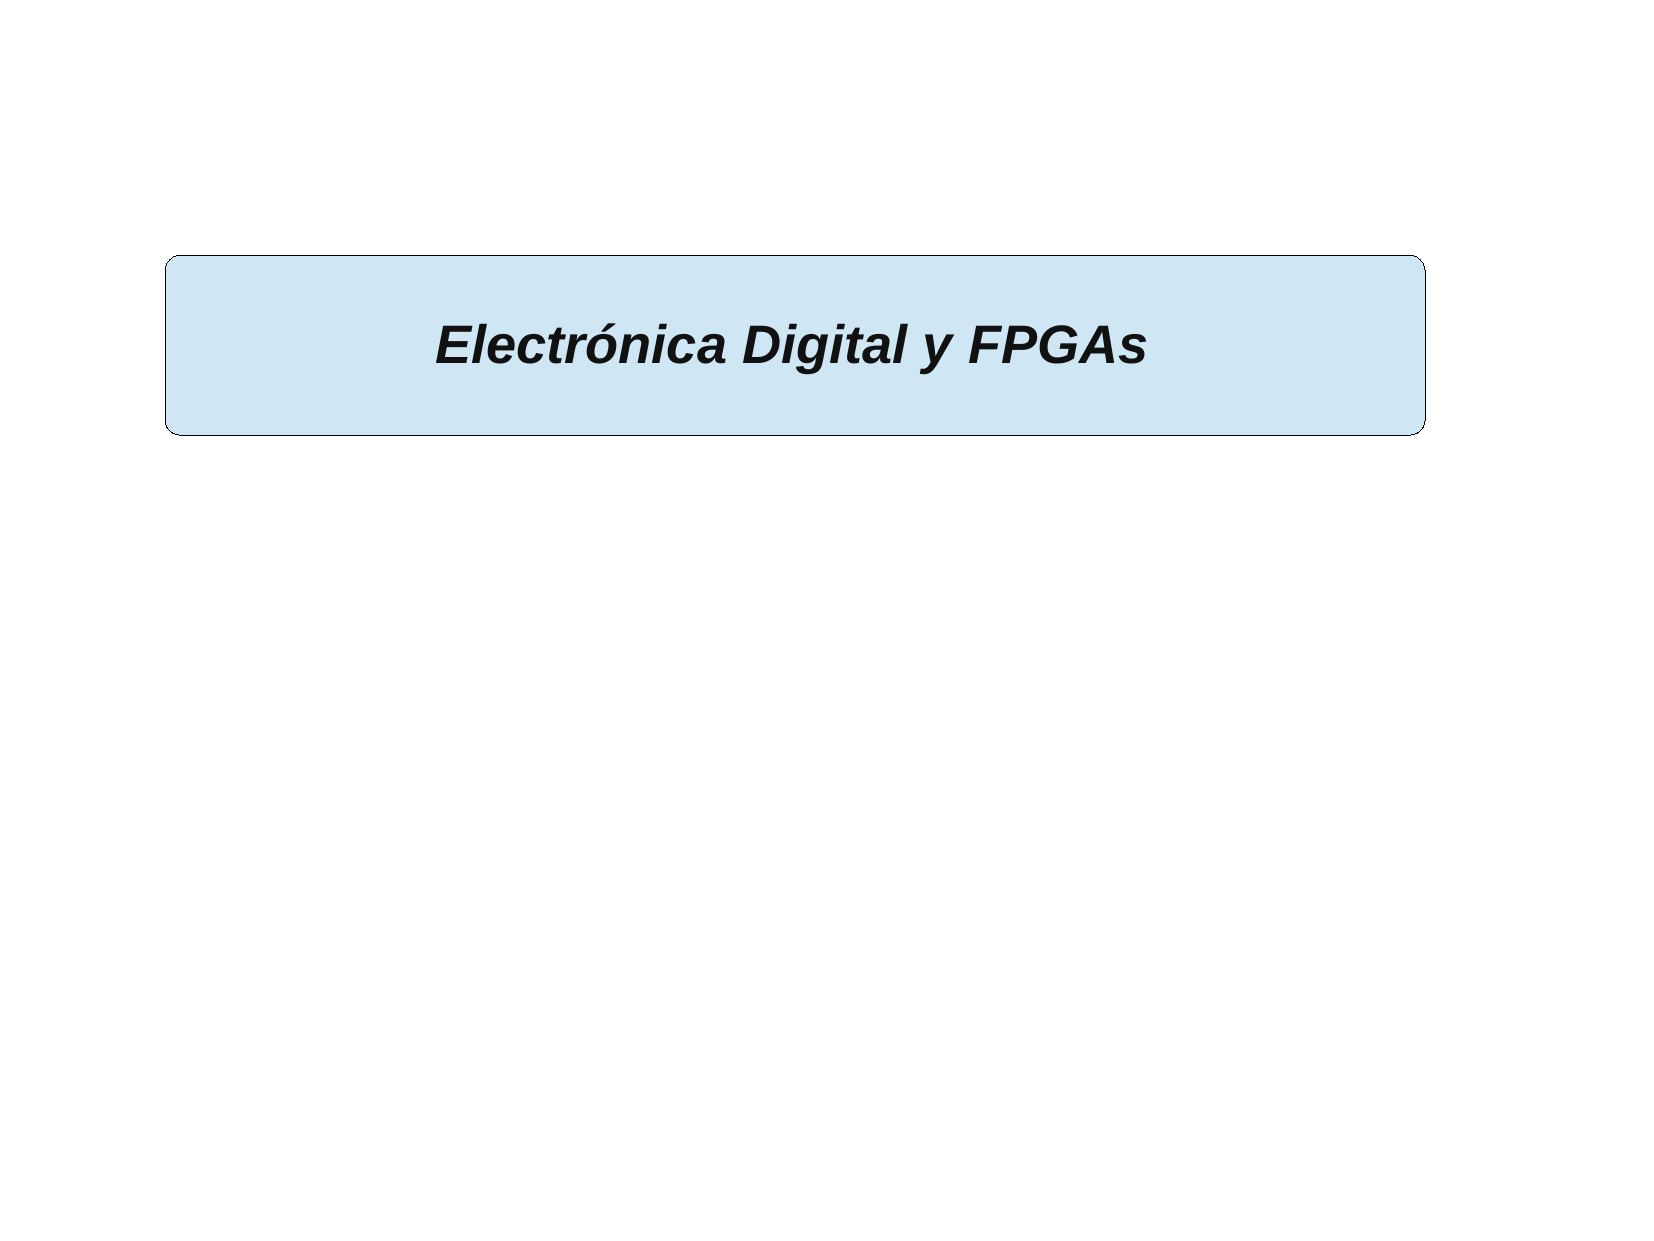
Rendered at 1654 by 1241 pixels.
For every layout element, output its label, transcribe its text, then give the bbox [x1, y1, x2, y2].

text_box Electrónica Digital y FPGAs [435, 283, 1246, 406]
text_box [165, 255, 1426, 436]
